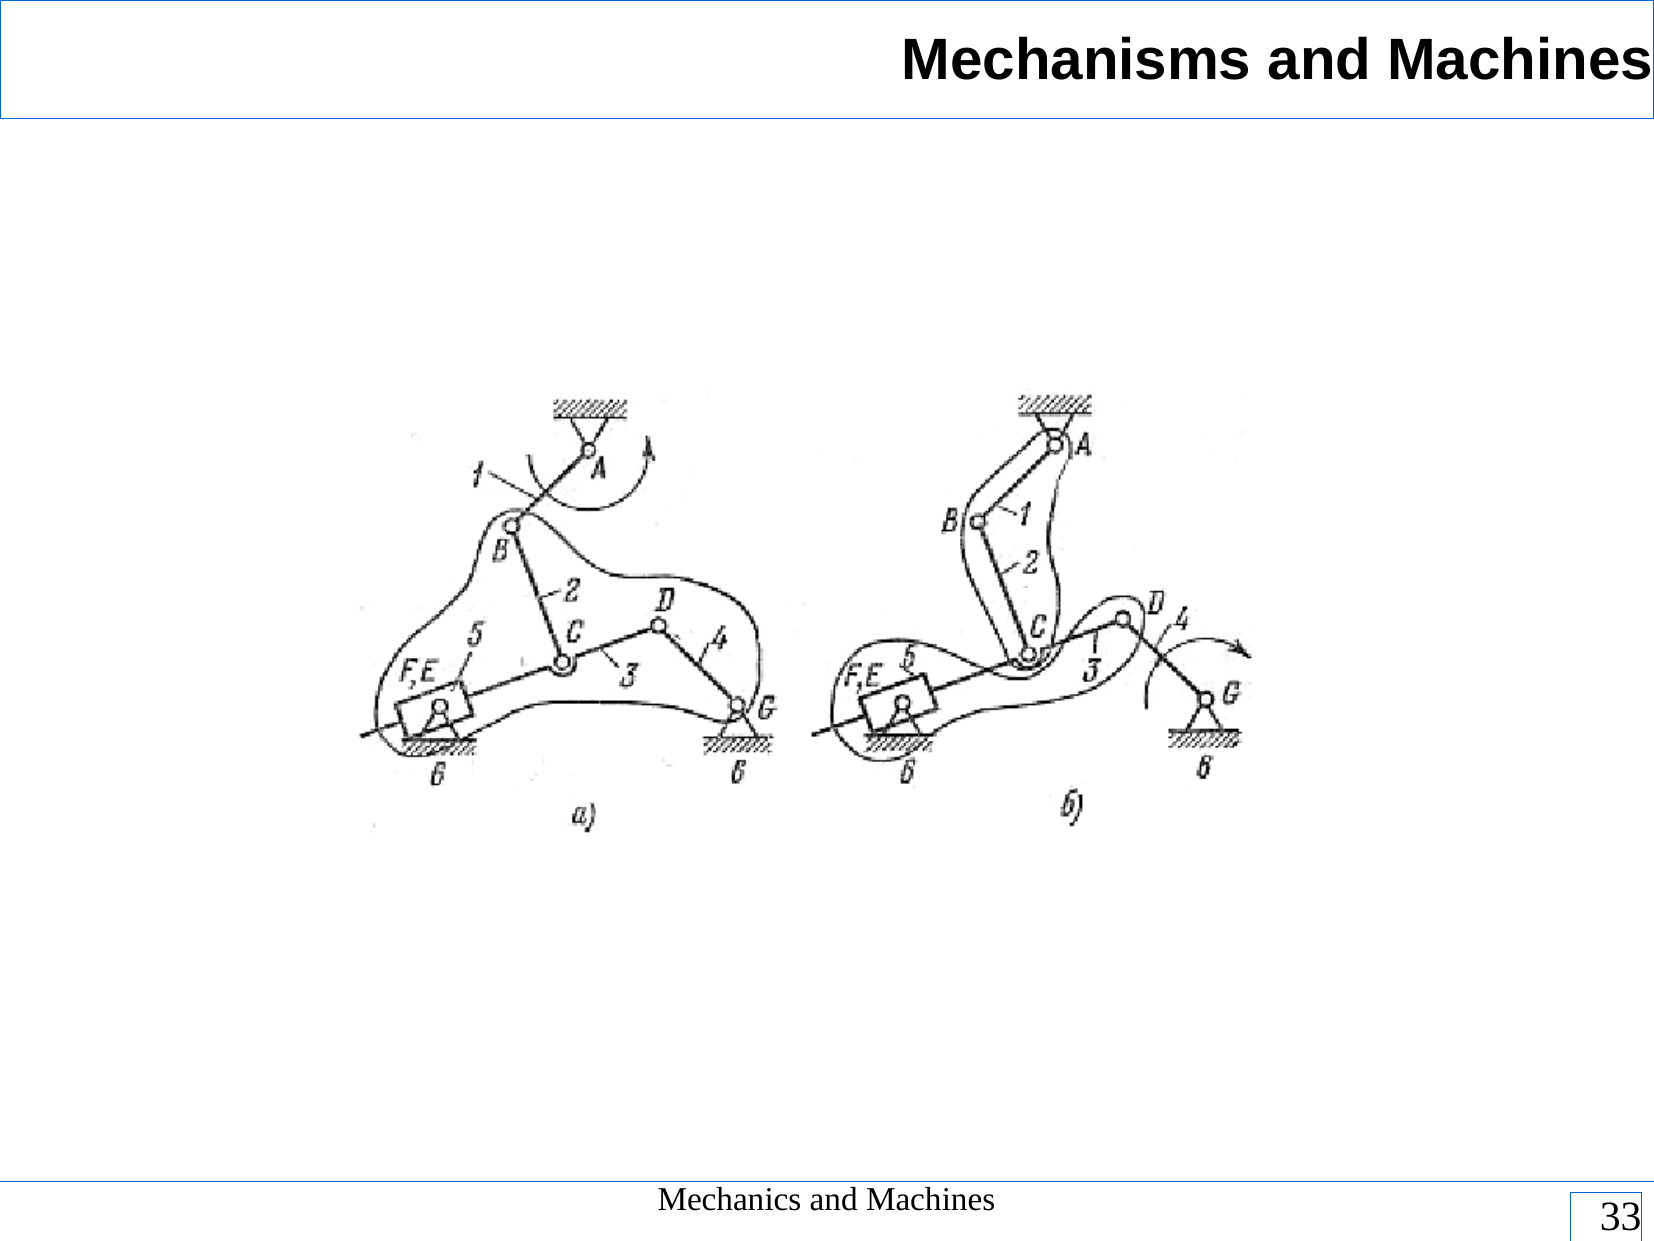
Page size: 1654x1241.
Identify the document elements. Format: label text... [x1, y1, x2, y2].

picture [355, 389, 1261, 834]
title Mechanisms and Machines [0, 0, 1654, 119]
